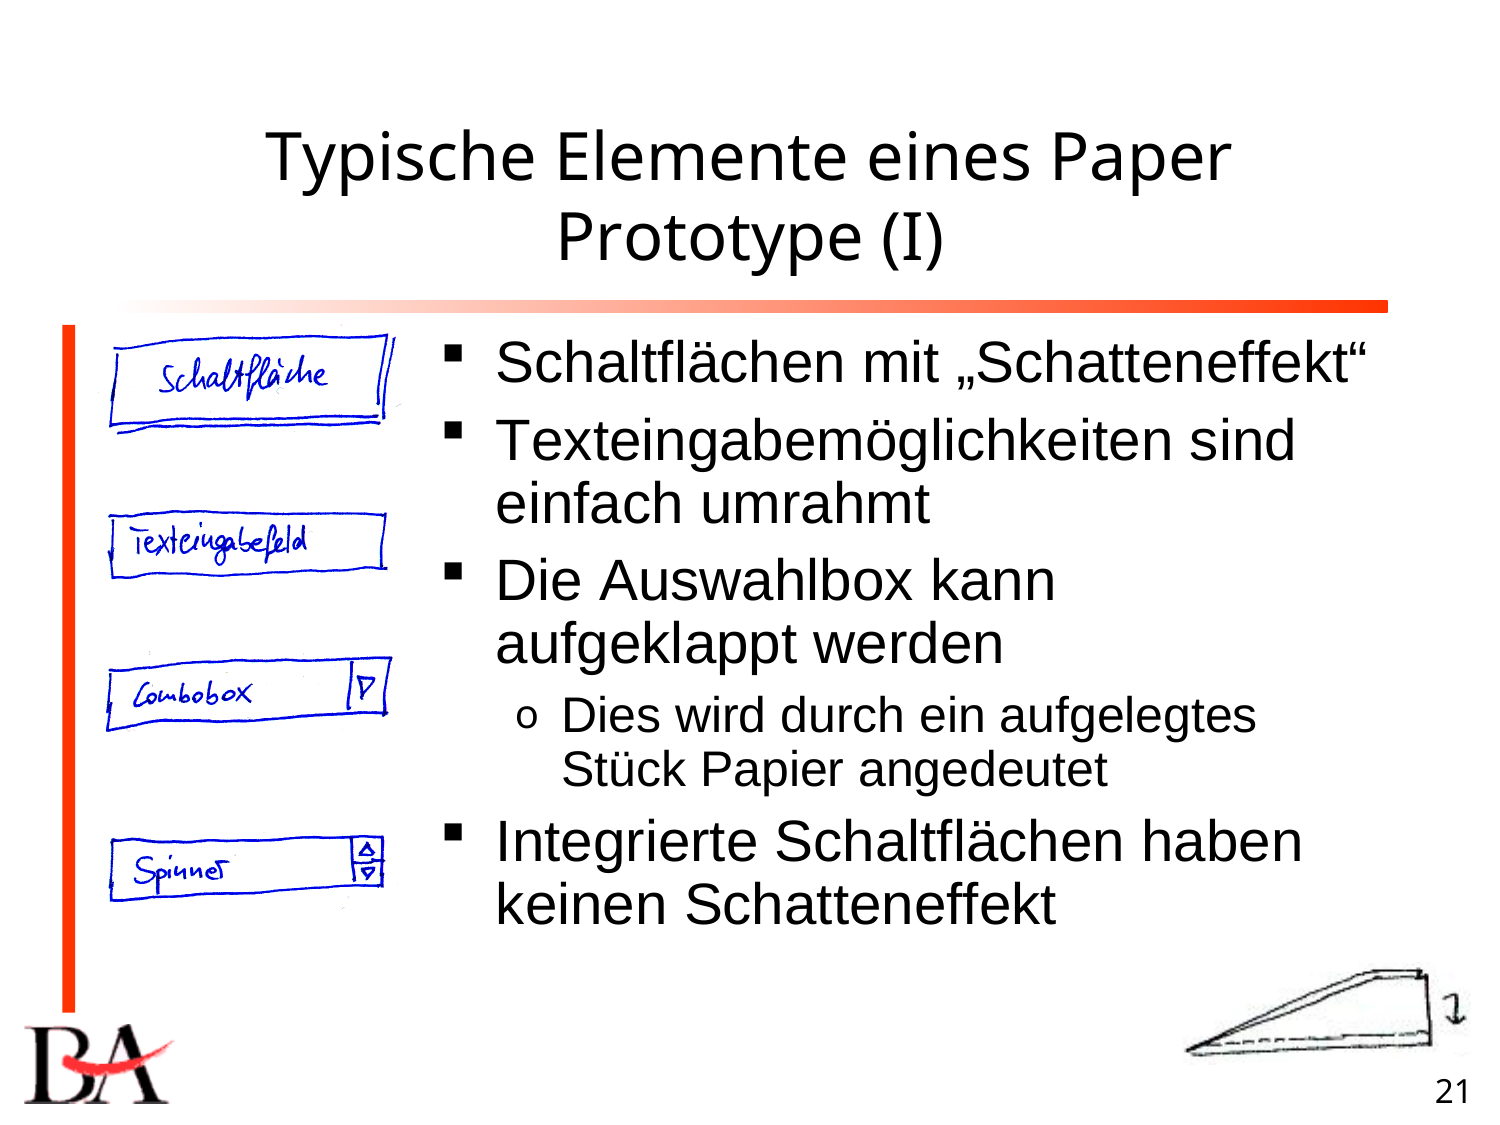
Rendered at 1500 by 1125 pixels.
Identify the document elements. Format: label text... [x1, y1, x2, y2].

chart [1175, 962, 1473, 1065]
chart [99, 500, 403, 583]
picture [24, 1024, 175, 1104]
chart [87, 324, 404, 438]
chart [99, 825, 398, 910]
chart [99, 650, 403, 734]
title Typische Elemente eines Paper Prototype (I) [112, 96, 1388, 292]
list Schaltflächen mit „Schatteneffekt“ Texteingabemöglichkeiten sind einfach umrahmt Die Auswahlbox kann aufgeklappt werden Dies wird durch ein aufgelegtes Stück Papier angedeutet Integrierte Schaltflächen haben keinen Schatteneffekt [425, 324, 1388, 1051]
